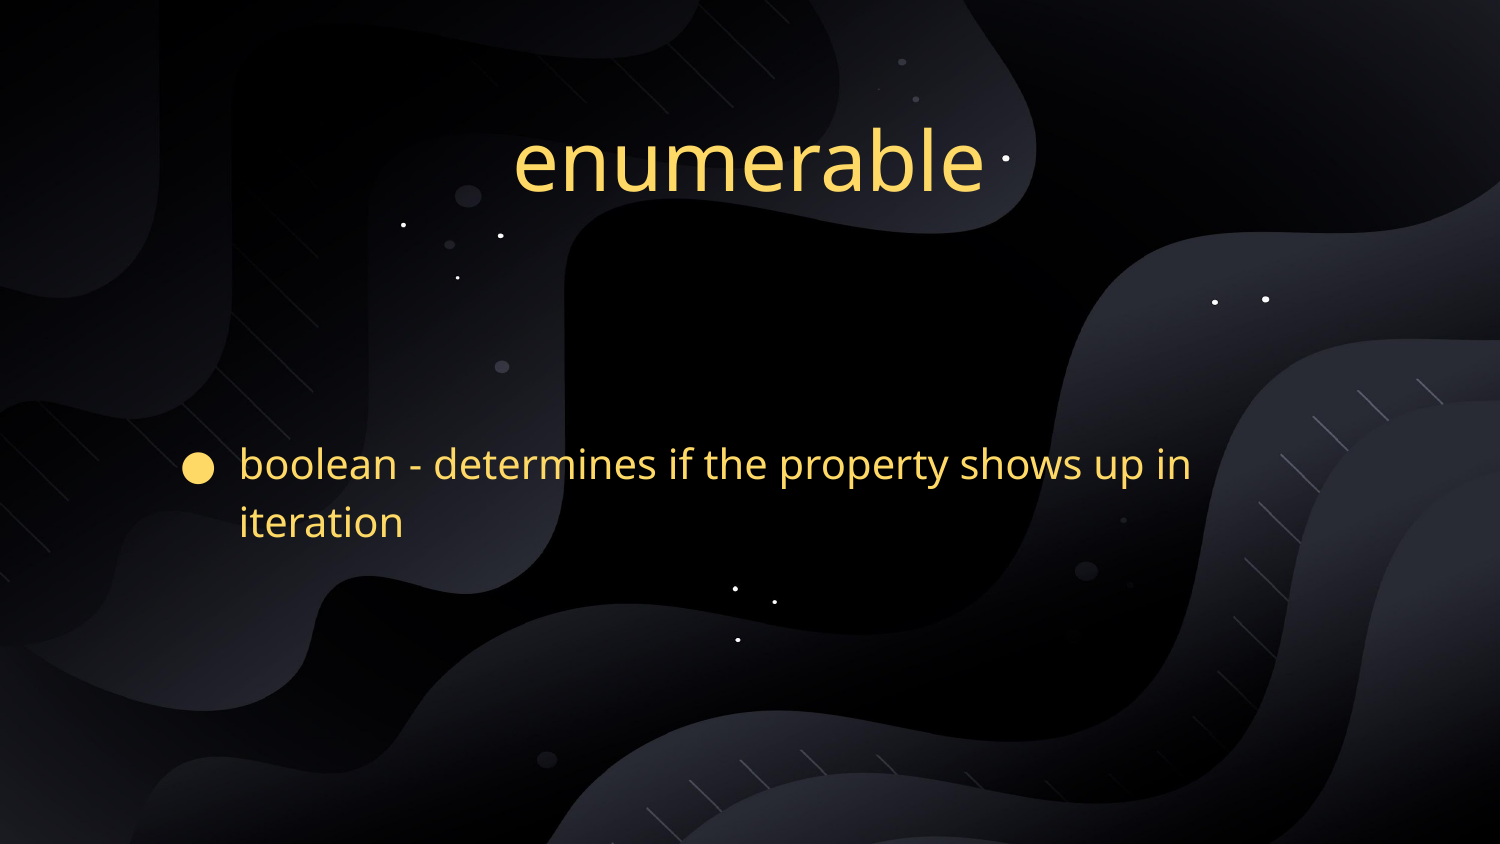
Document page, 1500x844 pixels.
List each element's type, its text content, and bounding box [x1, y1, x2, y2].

picture [0, 0, 1500, 844]
title enumerable [387, 71, 1113, 245]
text_box boolean - determines if the property shows up in iteration [156, 337, 1344, 639]
